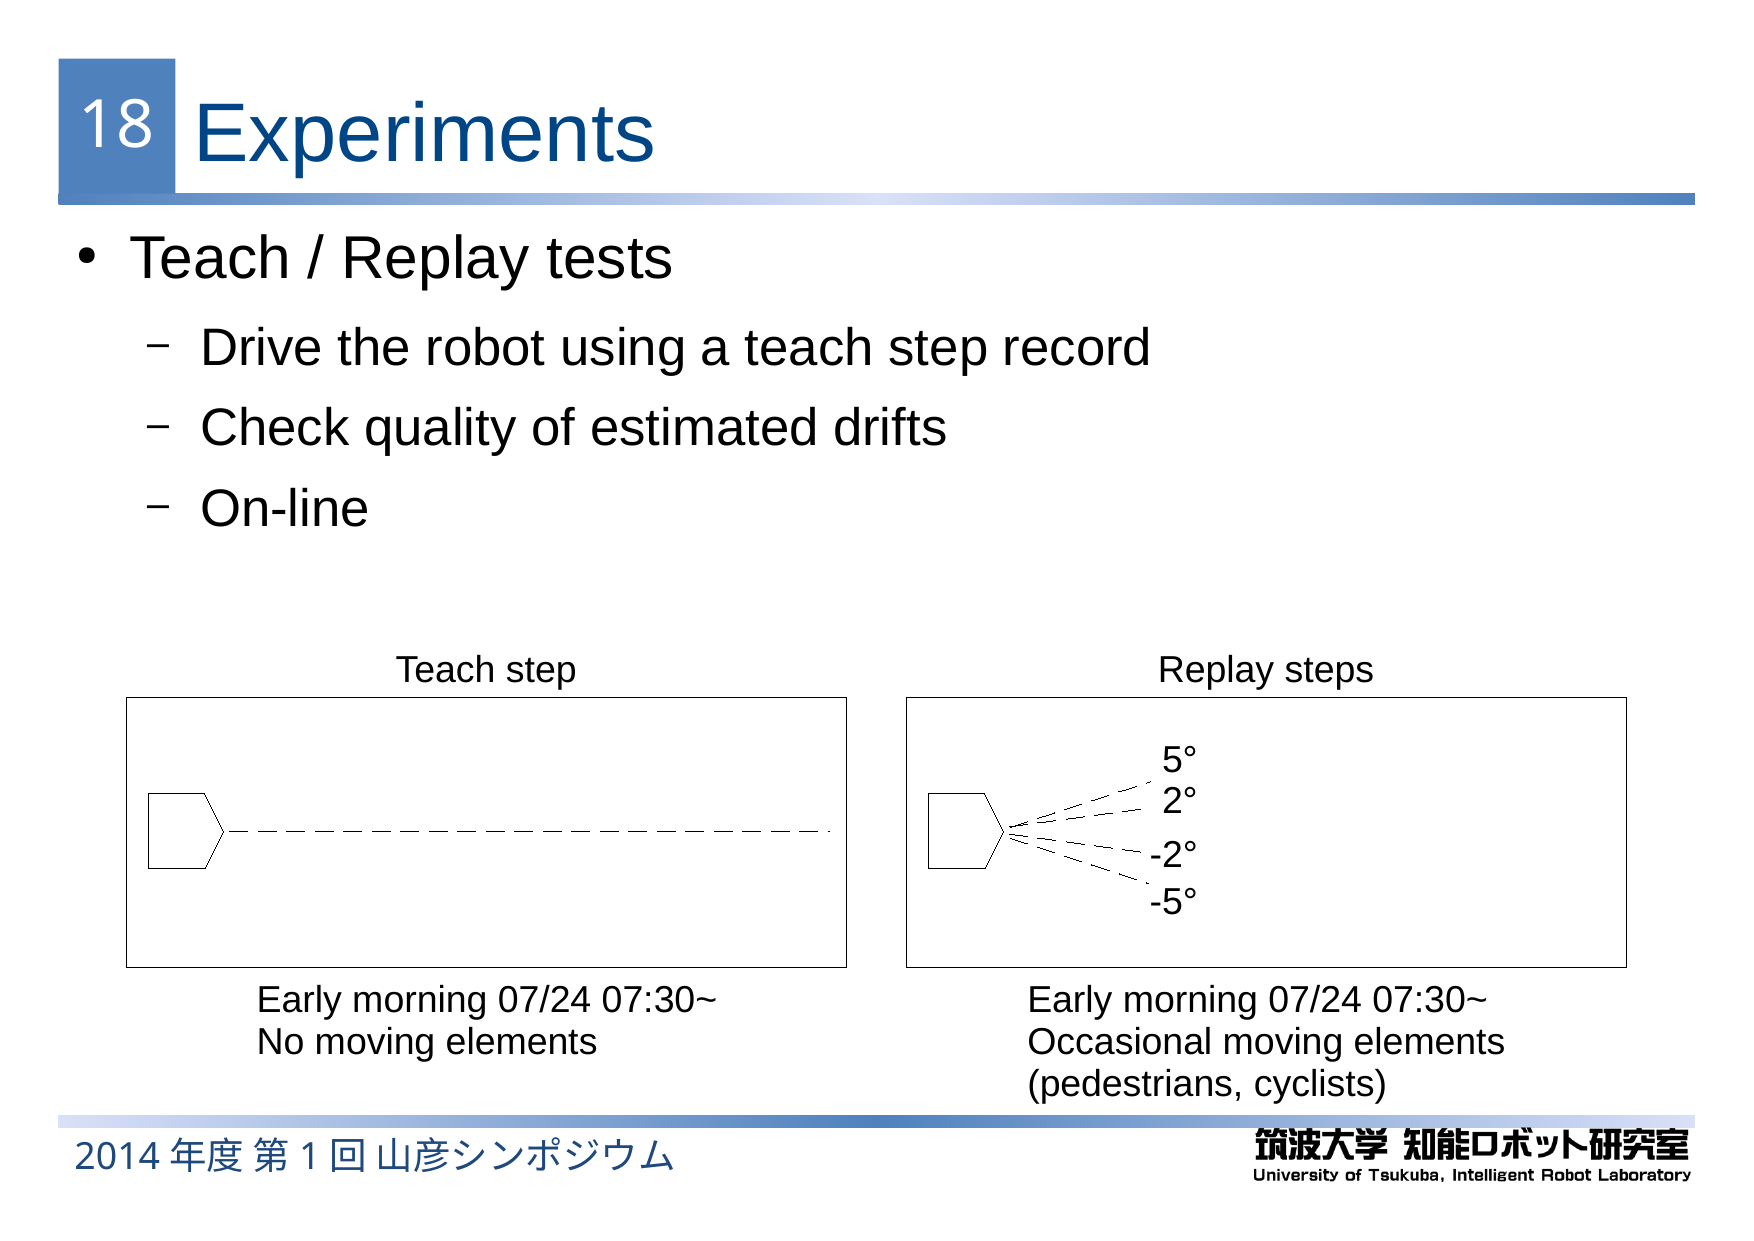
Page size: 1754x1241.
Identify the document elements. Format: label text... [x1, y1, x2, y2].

picture [1252, 1127, 1691, 1182]
text_box Early morning 07/24 07:30~ No moving elements [241, 971, 733, 1071]
text_box -5° [1134, 873, 1213, 930]
text_box Early morning 07/24 07:30~ Occasional moving elements (pedestrians, cyclists) [1012, 971, 1521, 1113]
text_box 5° [1147, 731, 1213, 789]
title Experiments [193, 61, 1651, 205]
text_box -2° [1134, 825, 1213, 873]
list Teach / Replay tests Drive the robot using a teach step record Check quality of estimated drifts On-line [58, 223, 1696, 554]
text_box Replay steps [1143, 640, 1390, 698]
text_box Teach step [380, 640, 592, 698]
text_box 2° [1147, 789, 1213, 825]
